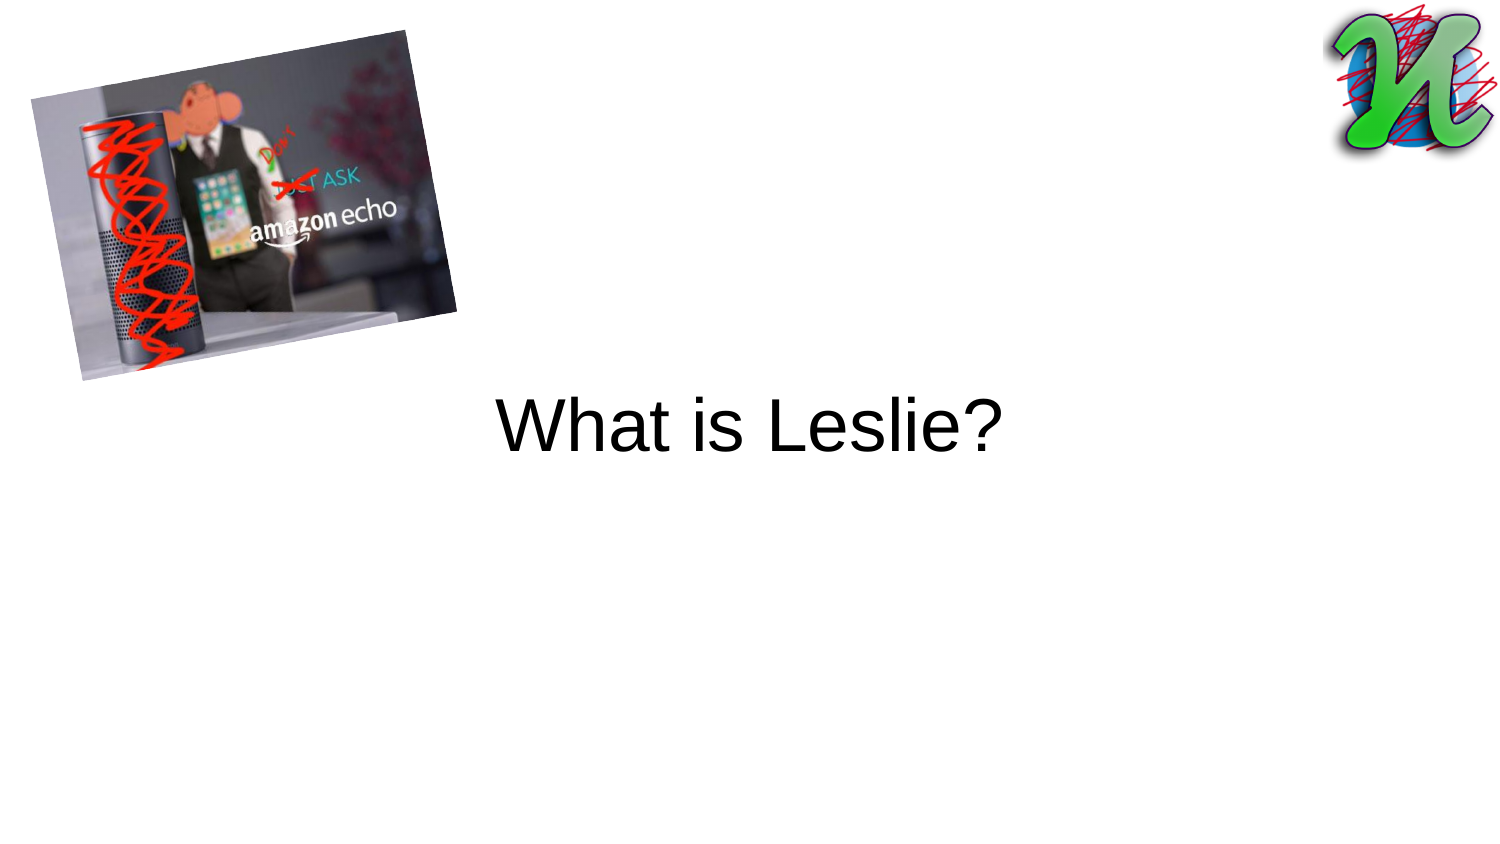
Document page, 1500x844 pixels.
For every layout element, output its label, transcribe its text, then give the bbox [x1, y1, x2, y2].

picture [1322, 0, 1500, 170]
title What is Leslie? [51, 352, 1449, 491]
picture [30, 29, 457, 381]
